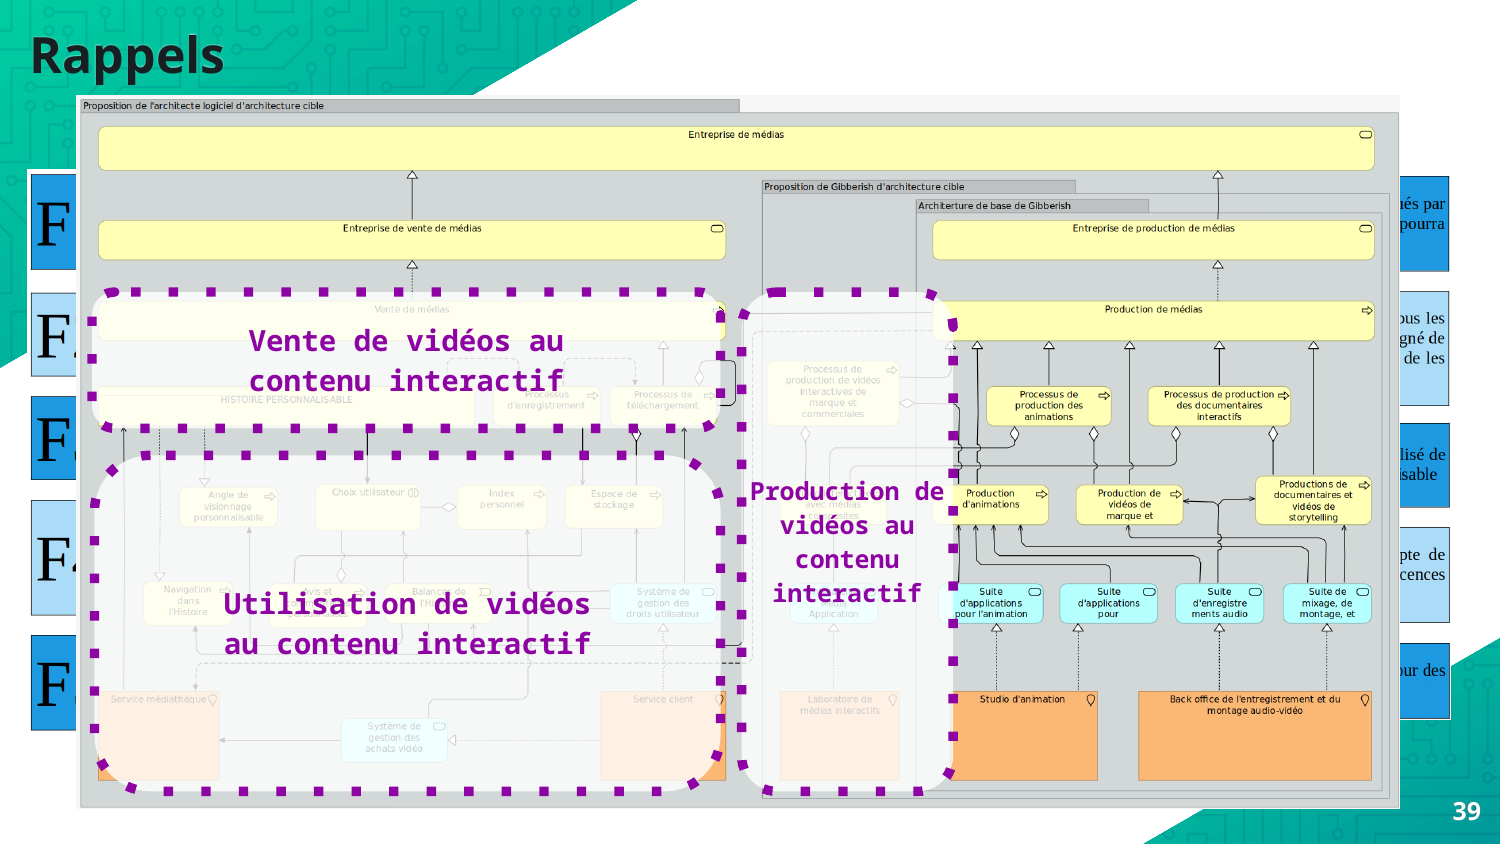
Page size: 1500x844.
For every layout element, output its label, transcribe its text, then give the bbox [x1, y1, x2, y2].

slide_number <numéro> [1391, 779, 1482, 844]
text_box Production de vidéos au contenu interactif [741, 292, 954, 792]
text_box Utilisation de vidéos au contenu interactif [94, 455, 721, 792]
text_box Vente de vidéos au contenu interactif [92, 292, 721, 429]
title Rappels [29, 30, 1249, 89]
picture [27, 95, 1452, 809]
